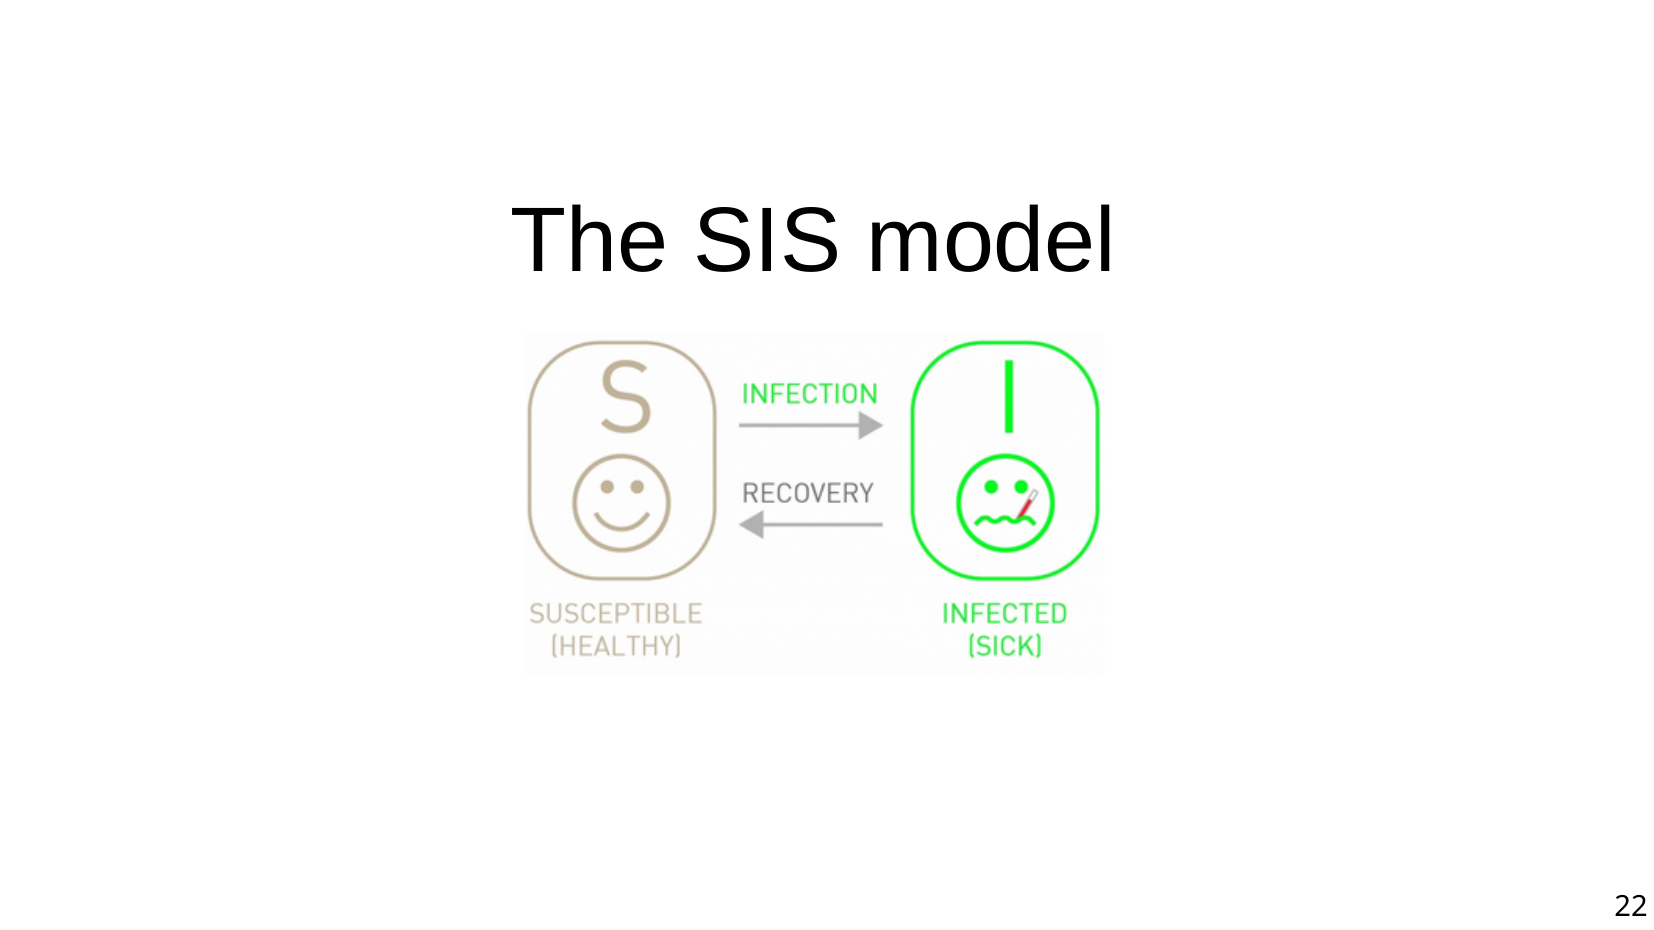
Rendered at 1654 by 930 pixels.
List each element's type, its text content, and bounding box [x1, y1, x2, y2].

title The SIS model [69, 161, 1558, 318]
picture [525, 332, 1105, 677]
